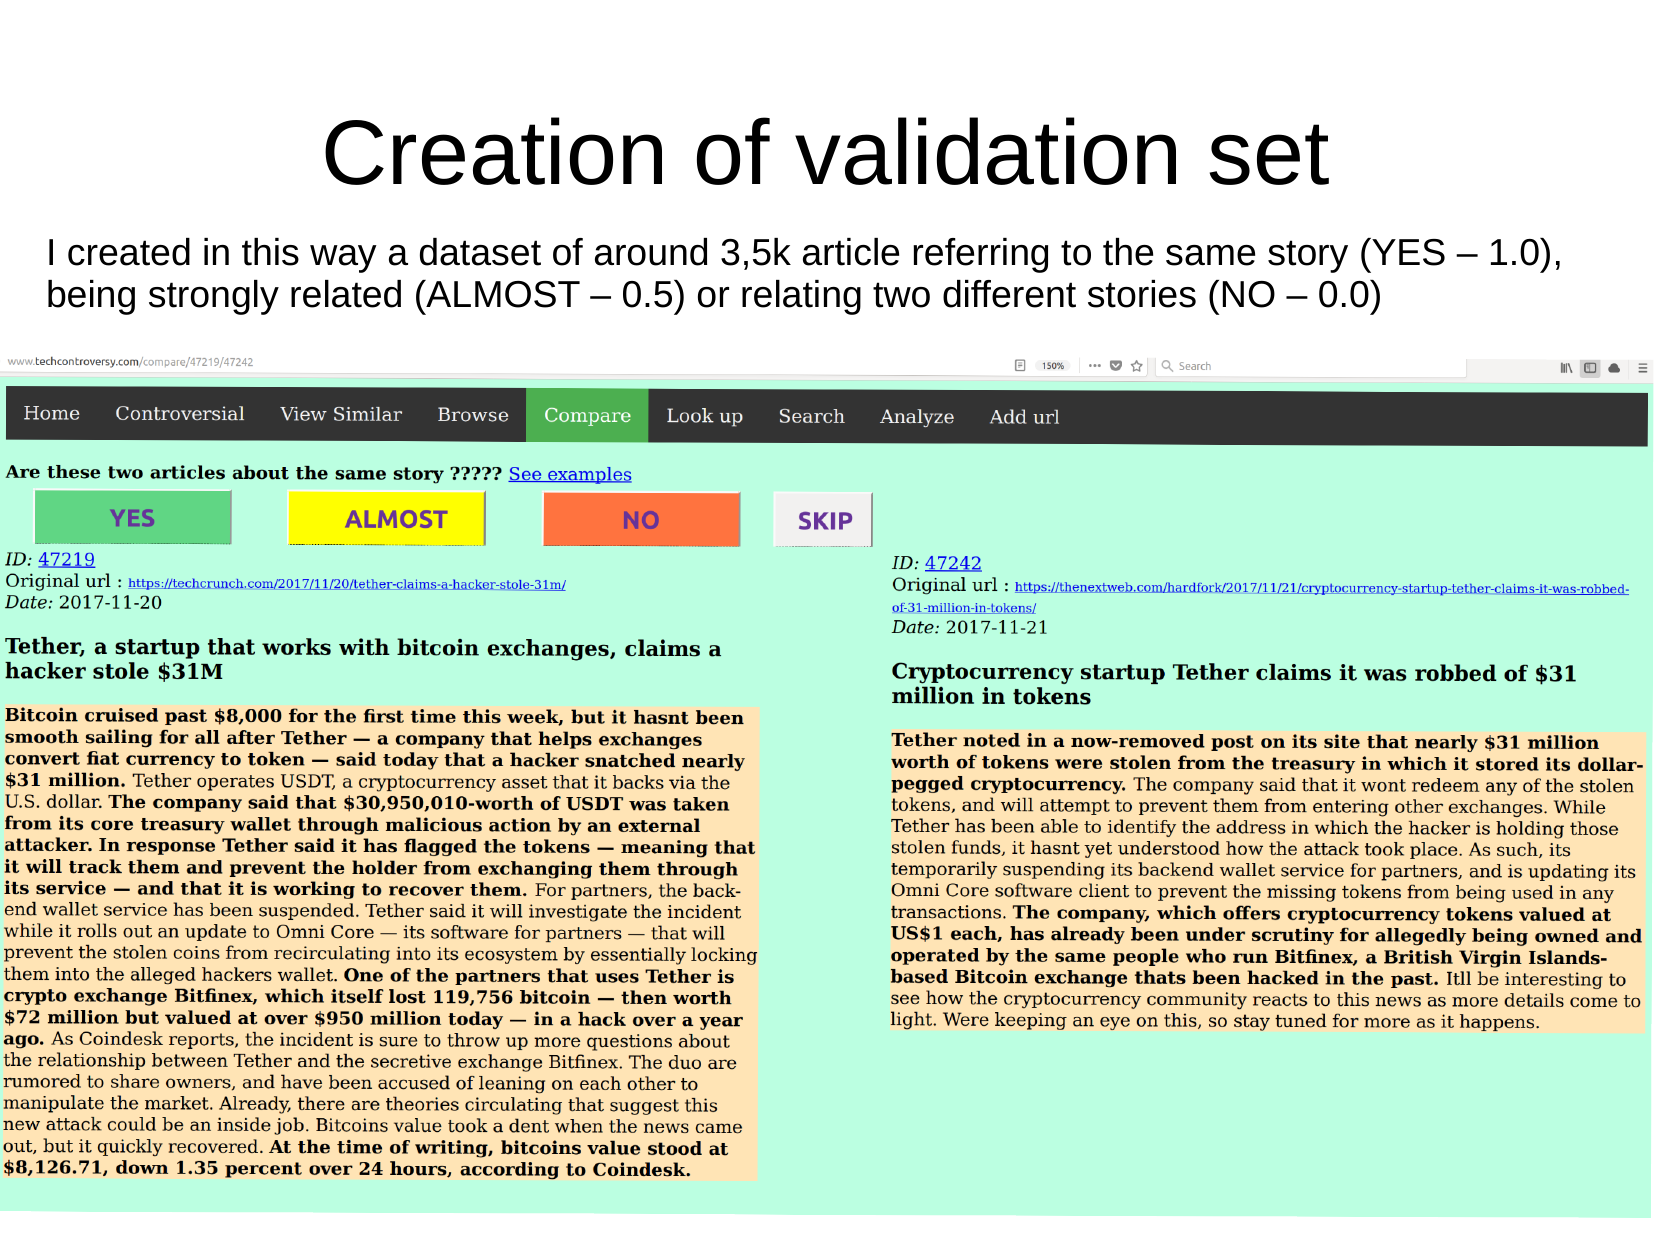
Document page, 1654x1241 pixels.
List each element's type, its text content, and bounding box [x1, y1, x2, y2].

title Creation of validation set [82, 49, 1571, 224]
text_box I created in this way a dataset of around 3,5k article referring to the same story (YES – 1.0), being strongly related (ALMOST – 0.5) or relating two different stories (NO – 0.0) [31, 224, 1590, 324]
picture [0, 352, 1654, 1218]
